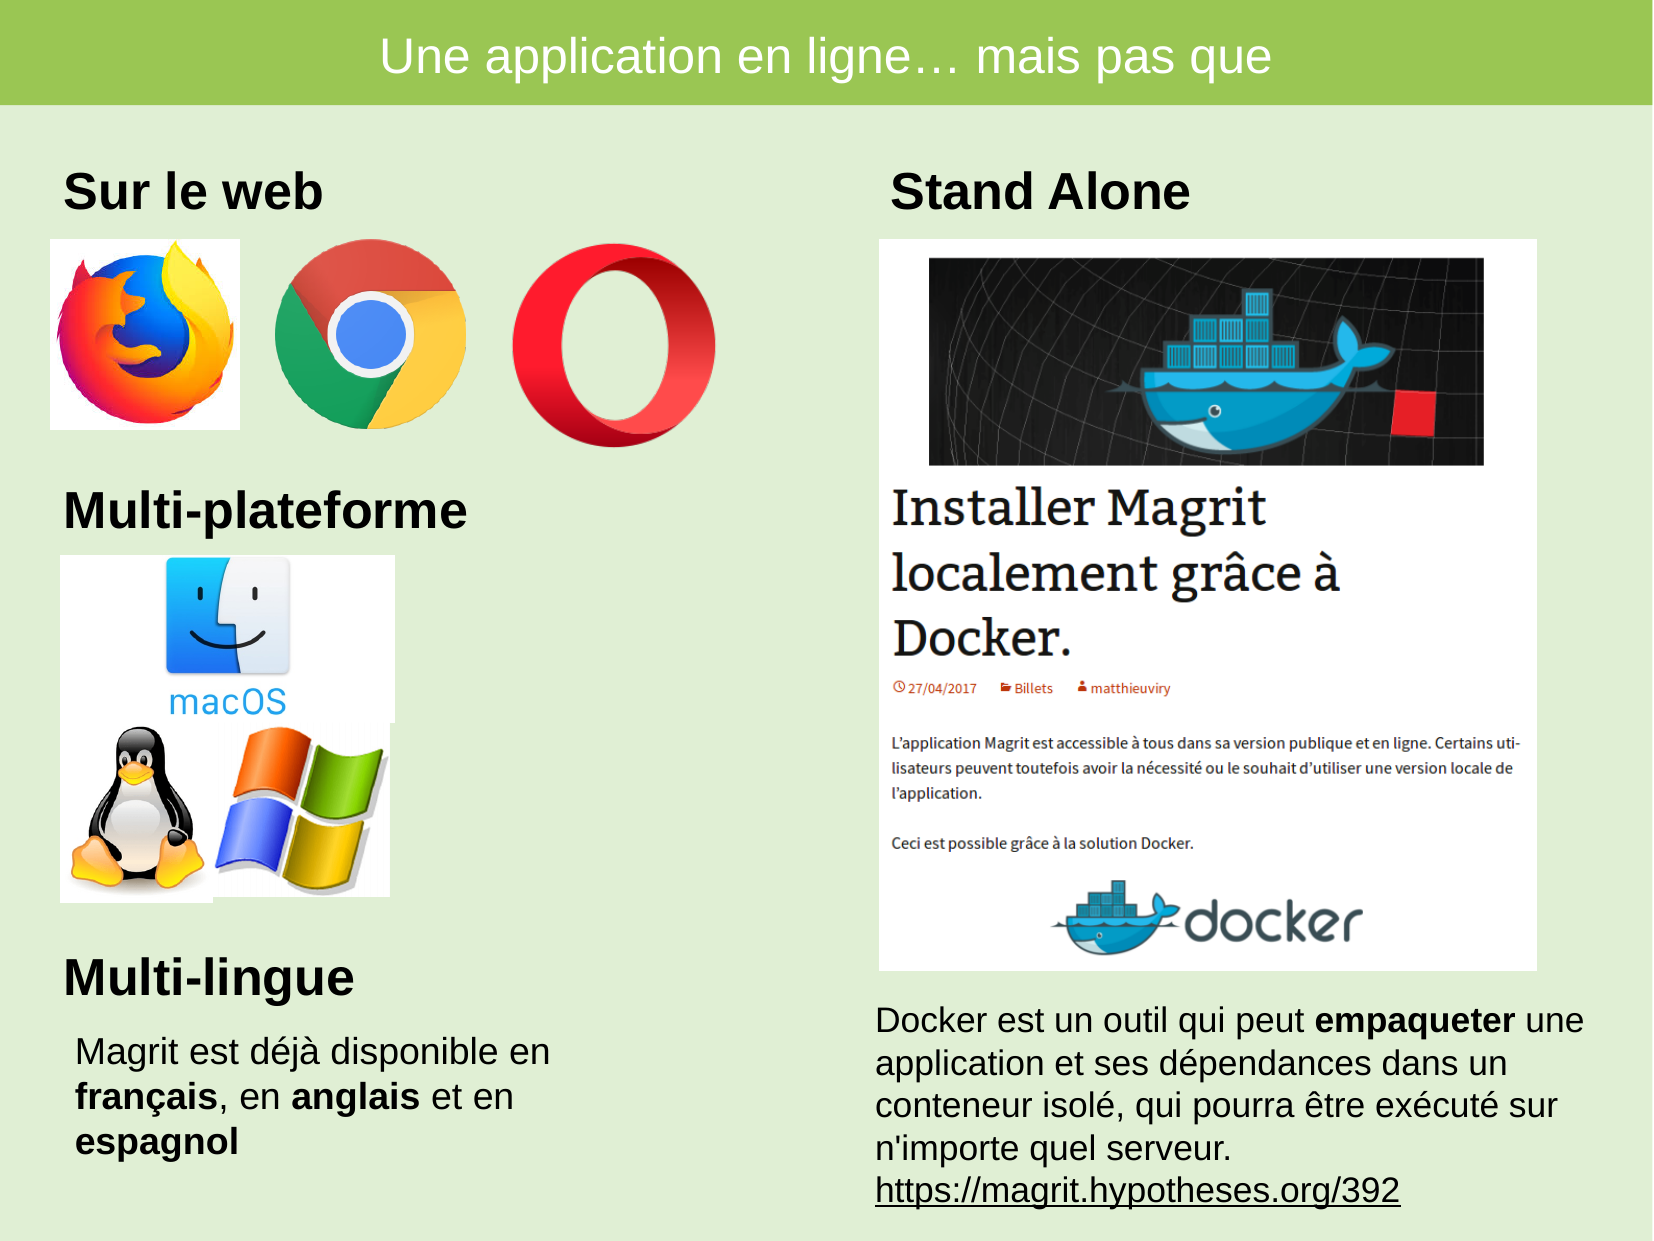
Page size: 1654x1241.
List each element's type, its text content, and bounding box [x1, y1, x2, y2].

text_box Sur le web [49, 149, 340, 223]
picture [50, 239, 240, 430]
picture [879, 239, 1537, 971]
picture [60, 555, 395, 903]
text_box Multi-lingue [49, 935, 371, 1009]
text_box Une application en ligne… mais pas que [82, 19, 1570, 88]
text_box Stand Alone [875, 150, 1207, 223]
picture [493, 224, 735, 467]
text_box Multi-plateforme [49, 468, 484, 542]
text_box Docker est un outil qui peut empaqueter une application et ses dépendances dans un conteneur isolé, qui pourra être exécuté sur n'importe quel serveur. https://magrit.hypotheses.org/392 [860, 990, 1605, 1215]
picture [275, 239, 466, 429]
text_box Magrit est déjà disponible en français, en anglais et en espagnol [60, 1019, 570, 1160]
